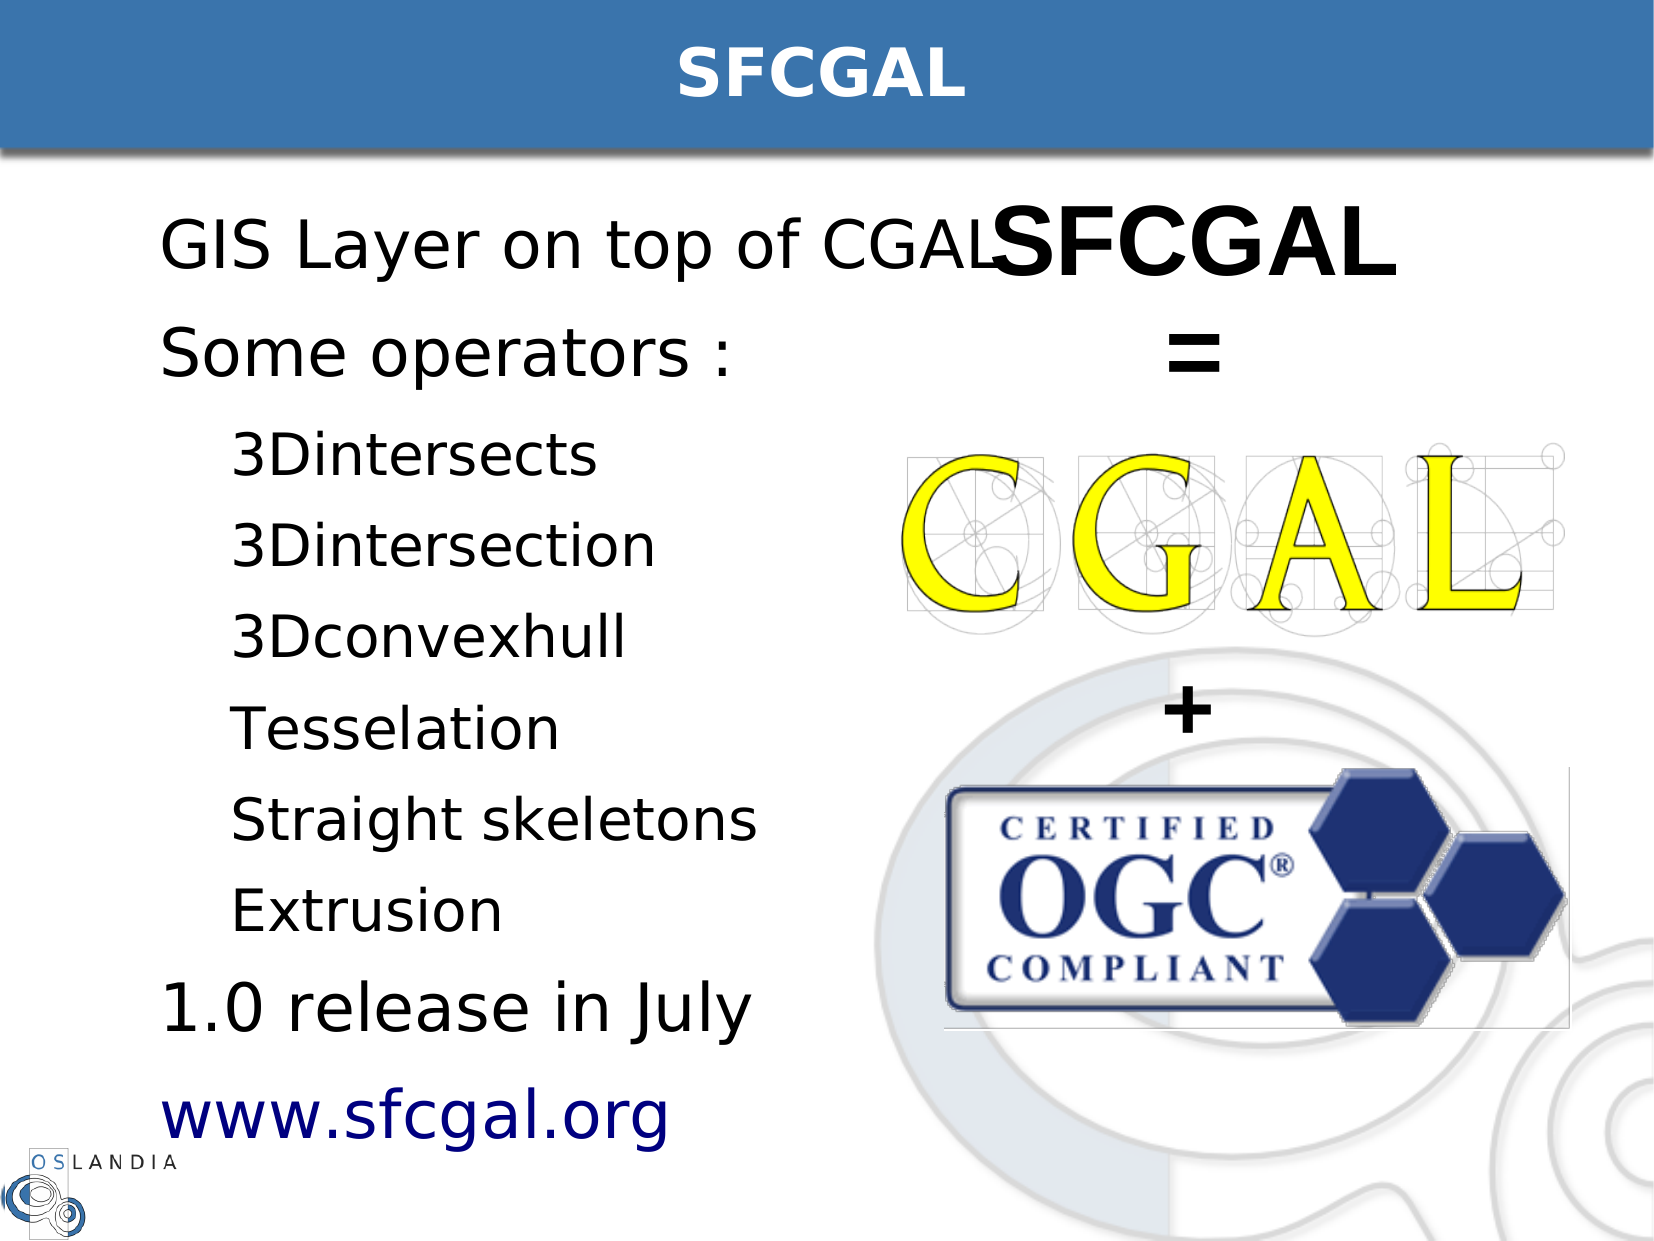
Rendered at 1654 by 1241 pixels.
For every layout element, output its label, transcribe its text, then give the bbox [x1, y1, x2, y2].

list GIS Layer on top of CGAL Some operators : 3Dintersects 3Dintersection 3Dconvexhull Tesselation Straight skeletons Extrusion 1.0 release in July www.sfcgal.org [88, 206, 1577, 1241]
title SFCGAL [76, 0, 1565, 148]
picture [944, 767, 1572, 1031]
text_box + [1146, 649, 1211, 767]
text_box SFCGAL = [974, 177, 1565, 416]
picture [856, 442, 1565, 640]
picture [0, 0, 1654, 1241]
